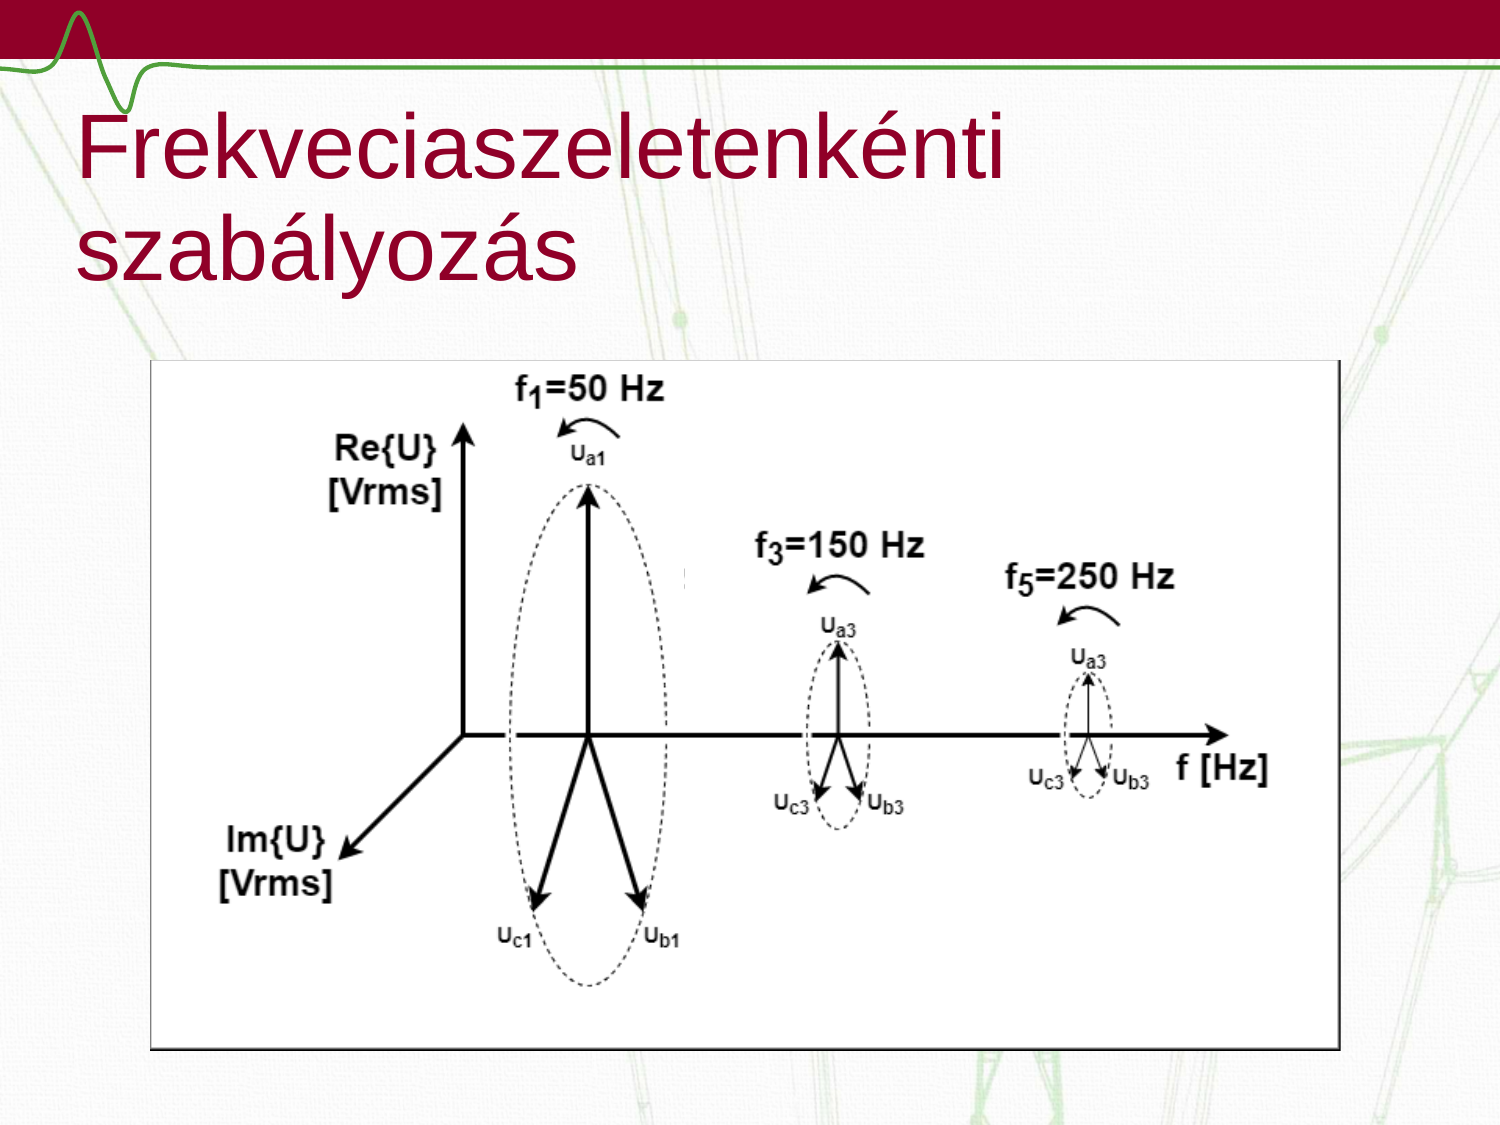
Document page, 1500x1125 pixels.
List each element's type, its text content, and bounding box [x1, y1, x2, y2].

picture [0, 59, 1500, 1125]
picture [0, 59, 53, 69]
title Frekveciaszeletenkénti szabályozás [75, 95, 1425, 301]
picture [102, 59, 1500, 95]
